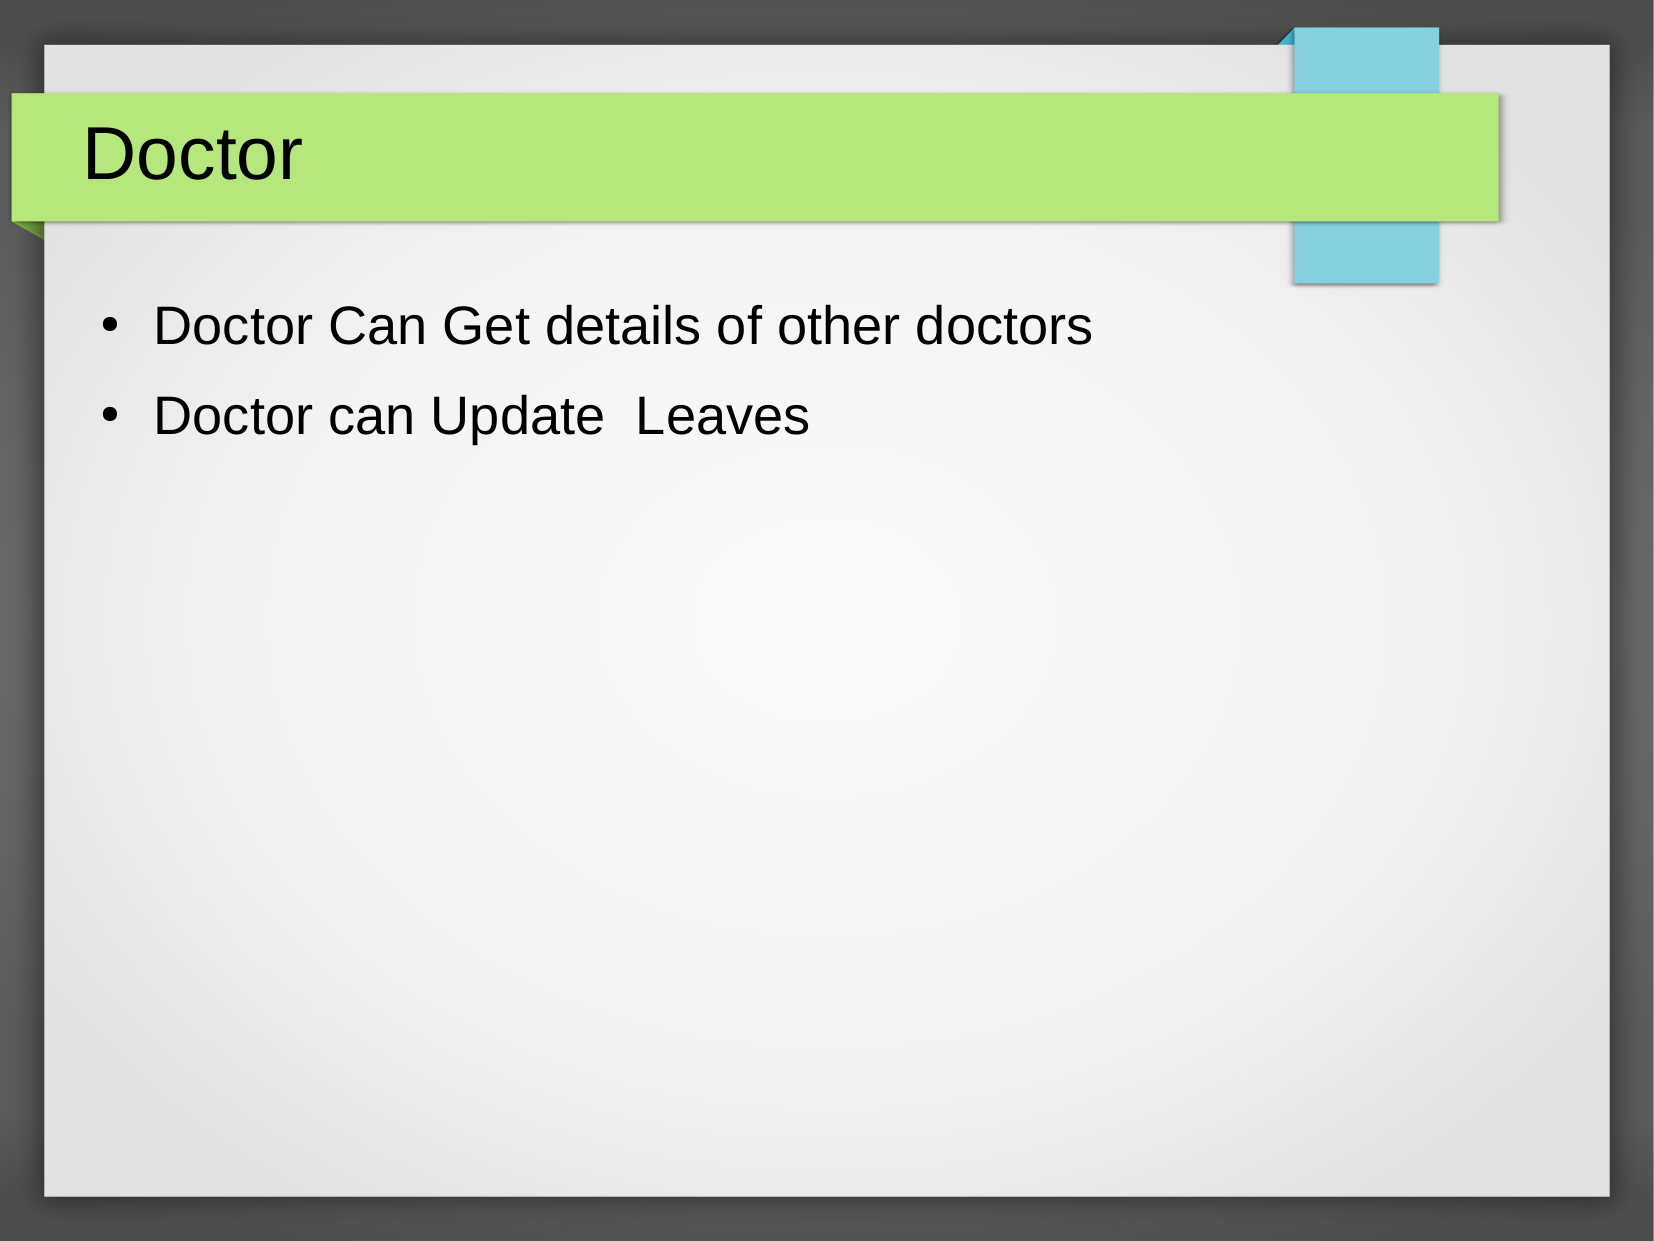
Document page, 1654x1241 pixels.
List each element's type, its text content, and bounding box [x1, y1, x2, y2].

picture [0, 0, 1654, 1241]
list Doctor Can Get details of other doctors Doctor can Update Leaves [82, 295, 1571, 1015]
title Doctor [82, 94, 1264, 213]
